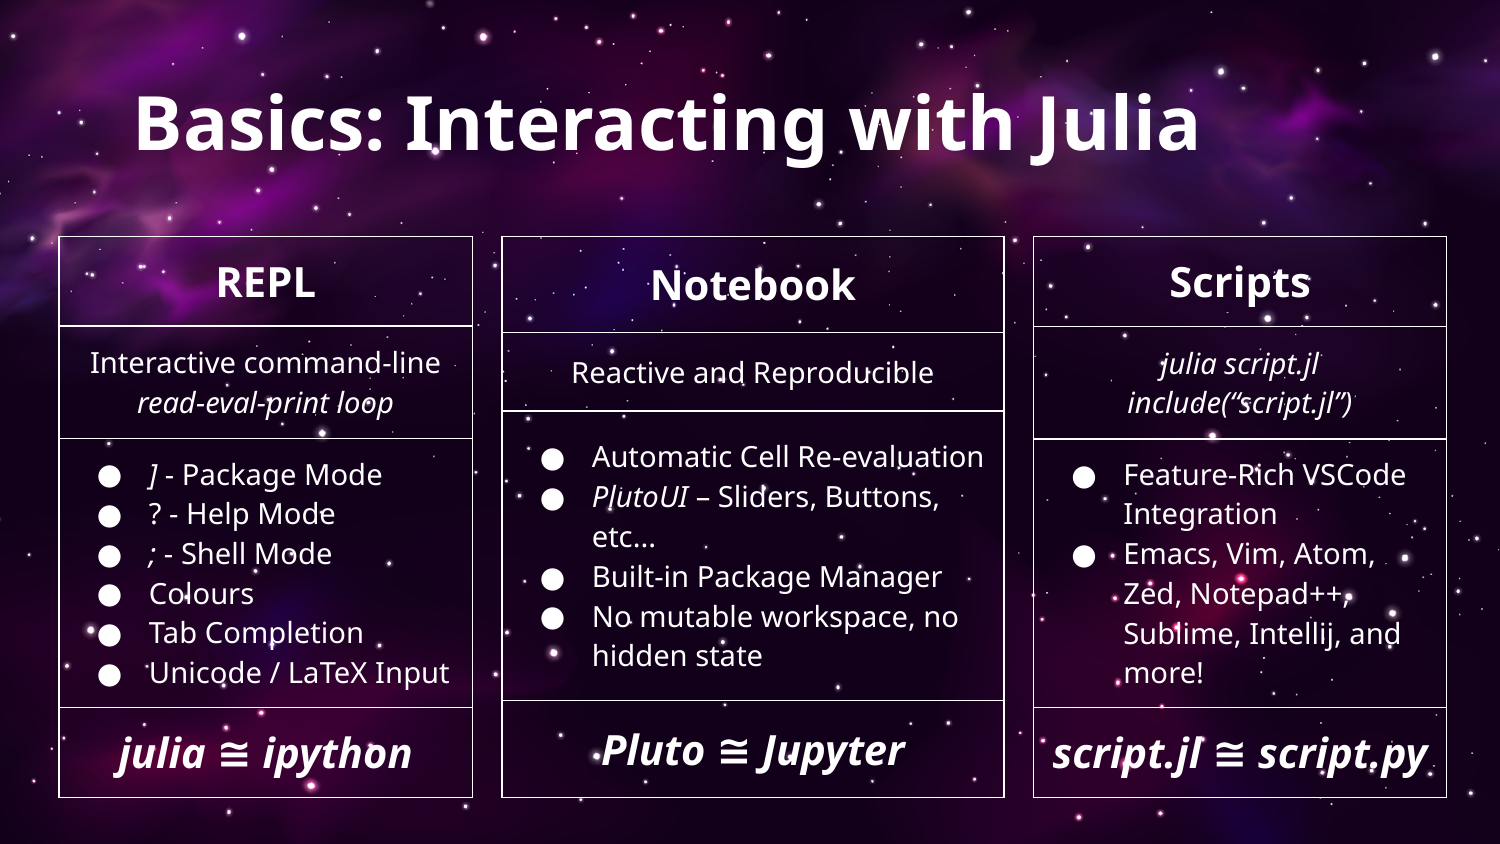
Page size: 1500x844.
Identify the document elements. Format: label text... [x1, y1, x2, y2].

table_cell Interactive command-line read-eval-print loop [60, 327, 472, 438]
table_cell Feature-Rich VSCode Integration Emacs, Vim, Atom, Zed, Notepad++, Sublime, Intellij, and more! [1034, 440, 1446, 707]
table_header REPL [60, 237, 472, 325]
table_cell Reactive and Reproducible [503, 333, 1003, 410]
table_cell script.jl ≅ script.py [1034, 708, 1446, 797]
table_cell julia ≅ ipython [60, 708, 472, 797]
table_cell ] - Package Mode ? - Help Mode ; - Shell Mode Colours Tab Completion Unicode / LaTeX Input [60, 439, 472, 707]
title Basics: Interacting with Julia [117, 72, 1383, 167]
table_header Notebook [503, 237, 1003, 332]
table_cell Automatic Cell Re-evaluation PlutoUI – Sliders, Buttons, etc... Built-in Package Manager No mutable workspace, no hidden state [503, 412, 1003, 700]
table_cell Pluto ≅ Jupyter [503, 701, 1003, 797]
table_header Scripts [1034, 237, 1446, 326]
table_cell julia script.jl include(“script.jl”) [1034, 327, 1446, 438]
picture [0, 0, 1500, 844]
